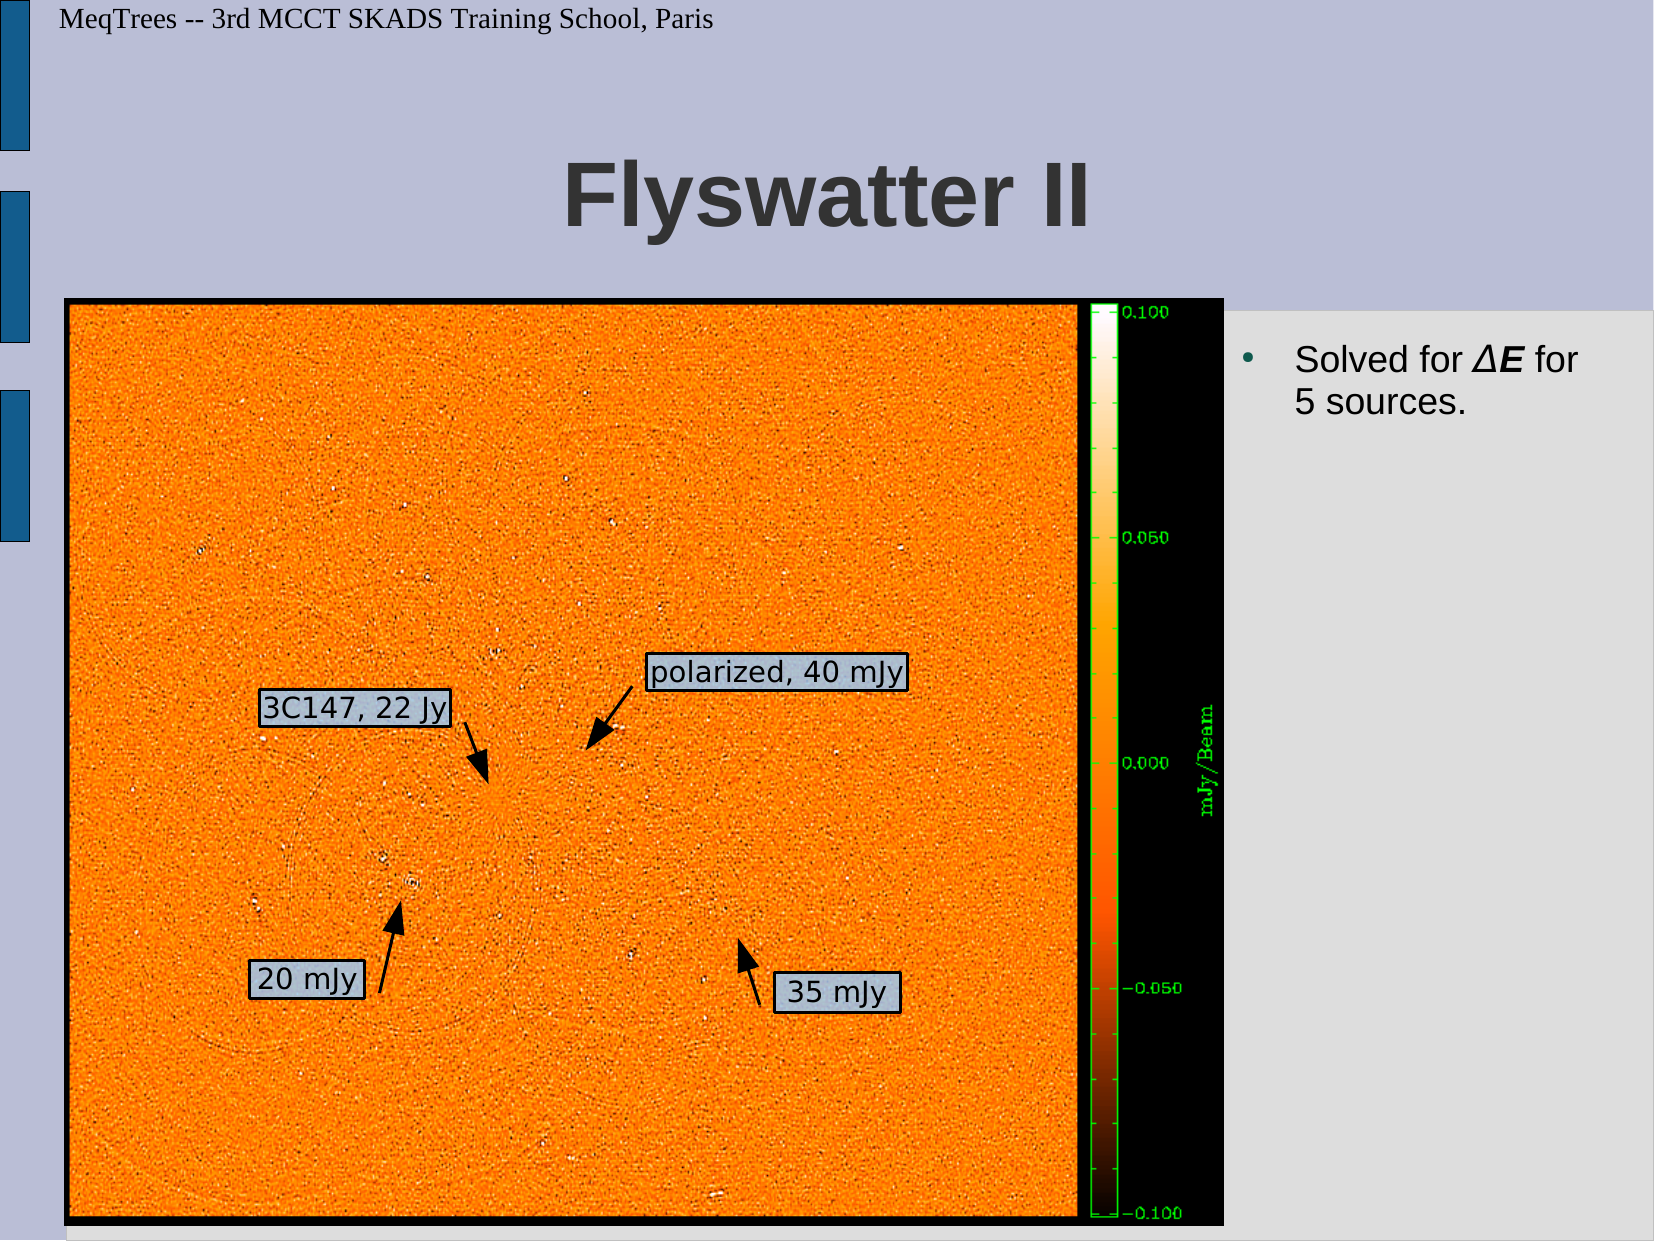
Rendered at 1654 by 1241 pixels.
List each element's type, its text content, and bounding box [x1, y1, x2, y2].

text_box 3C147, 22 Jy [260, 690, 450, 727]
title Flyswatter II [121, 91, 1534, 299]
text_box 20 mJy [249, 960, 365, 998]
text_box 35 mJy [774, 972, 900, 1013]
text_box polarized, 40 mJy [647, 654, 907, 691]
picture [64, 298, 1224, 1226]
list Solved for ΔE for 5 sources. [1223, 337, 1654, 1163]
